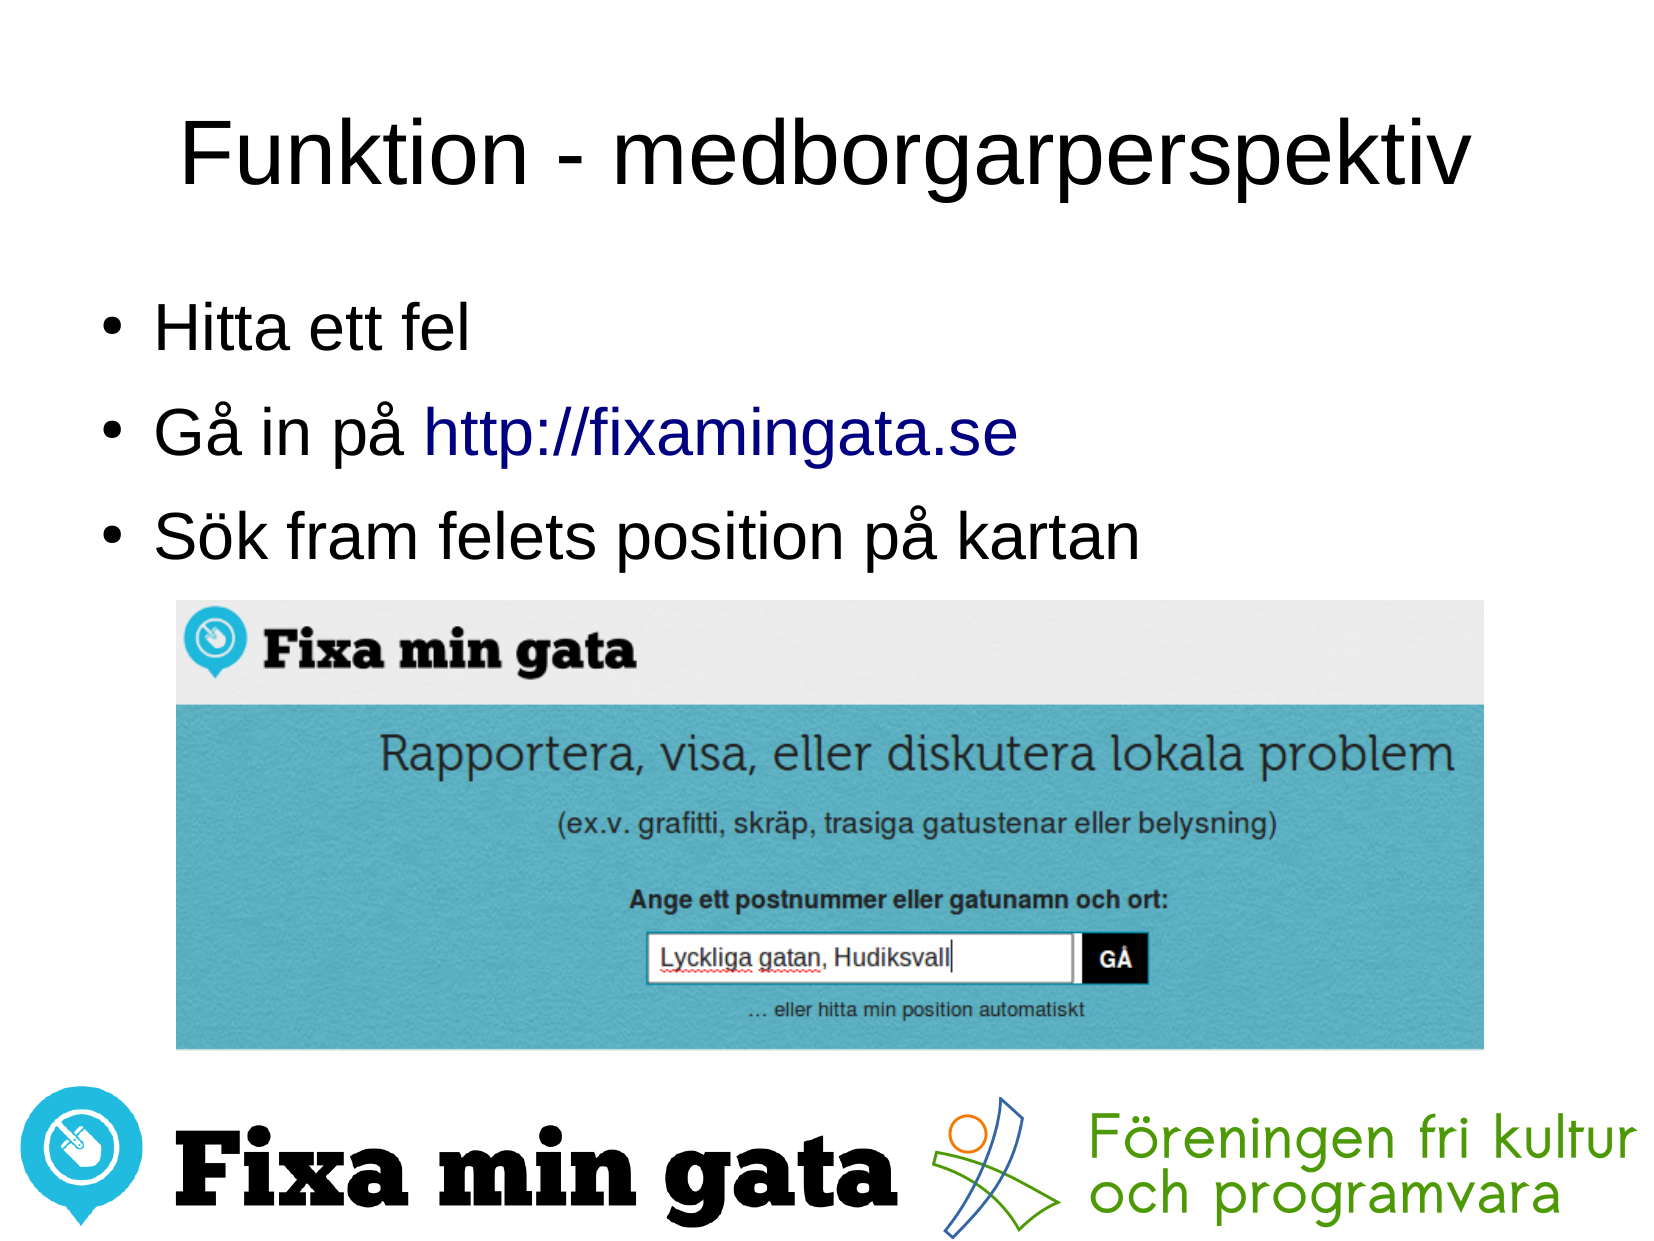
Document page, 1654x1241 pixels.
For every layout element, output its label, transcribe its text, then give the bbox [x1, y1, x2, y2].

title Funktion - medborgarperspektiv [82, 49, 1571, 257]
picture [932, 1097, 1638, 1239]
list Hitta ett fel Gå in på http://fixamingata.se Sök fram felets position på kartan [82, 290, 1538, 1010]
picture [176, 600, 1484, 1051]
picture [4, 1079, 910, 1236]
